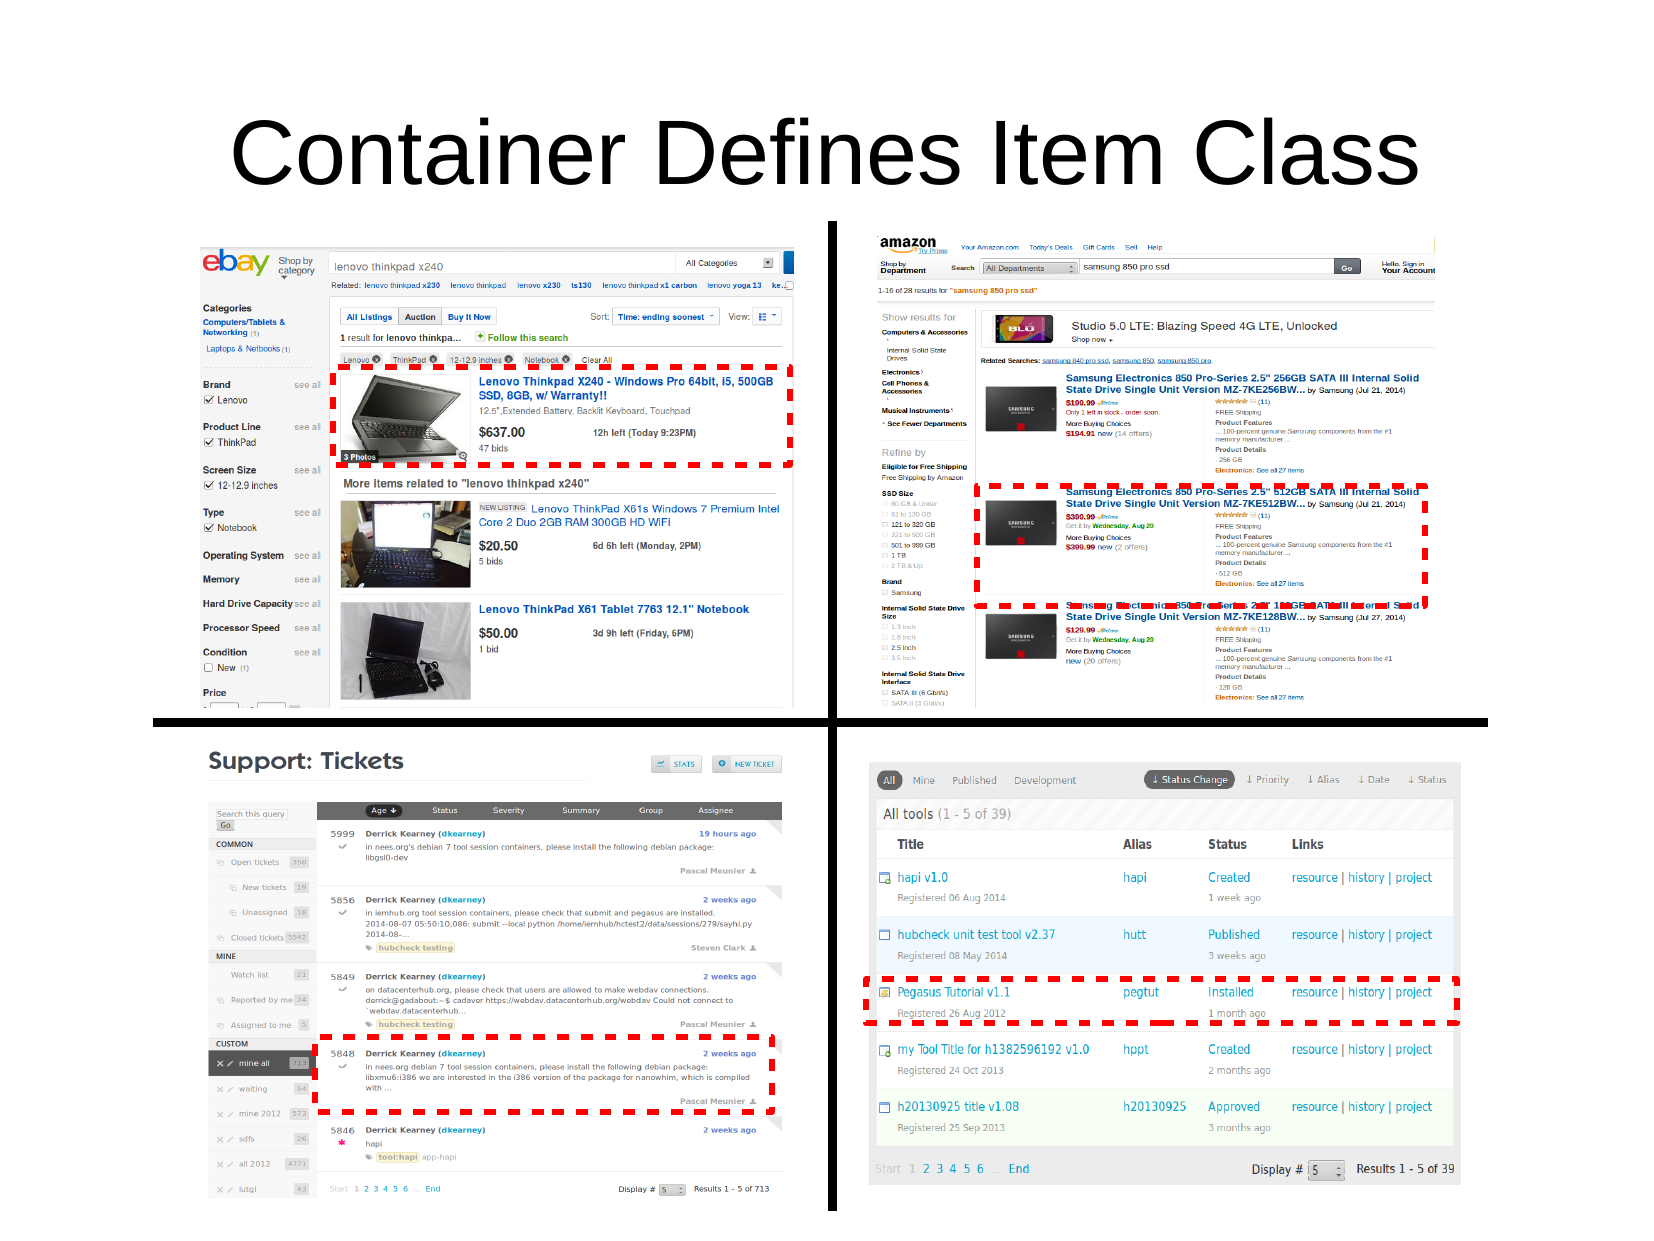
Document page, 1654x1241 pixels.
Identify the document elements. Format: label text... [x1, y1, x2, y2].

picture [869, 762, 1461, 1185]
picture [877, 235, 1435, 708]
picture [206, 751, 785, 1198]
picture [200, 247, 794, 708]
title Container Defines Item Class [82, 49, 1571, 257]
